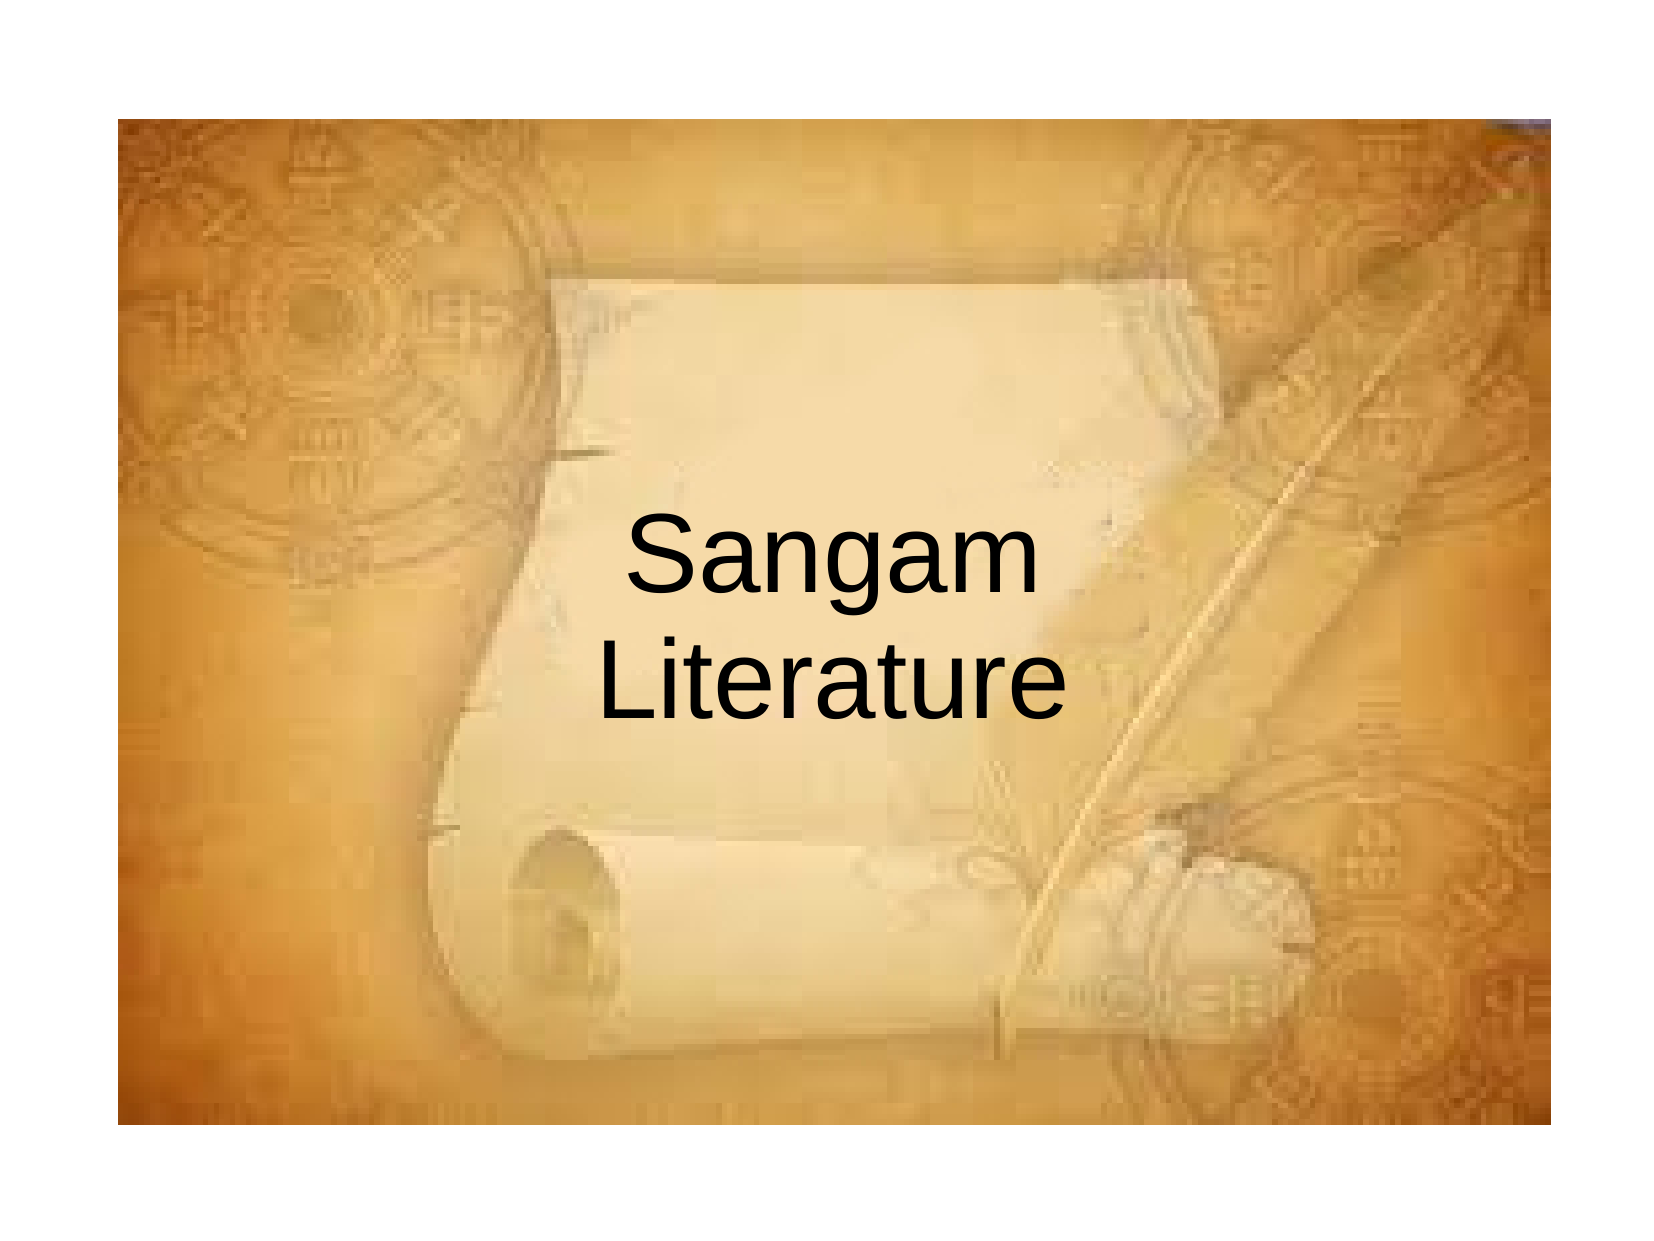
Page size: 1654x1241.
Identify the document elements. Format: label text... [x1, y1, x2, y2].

subtitle Sangam Literature [88, 108, 1577, 1125]
